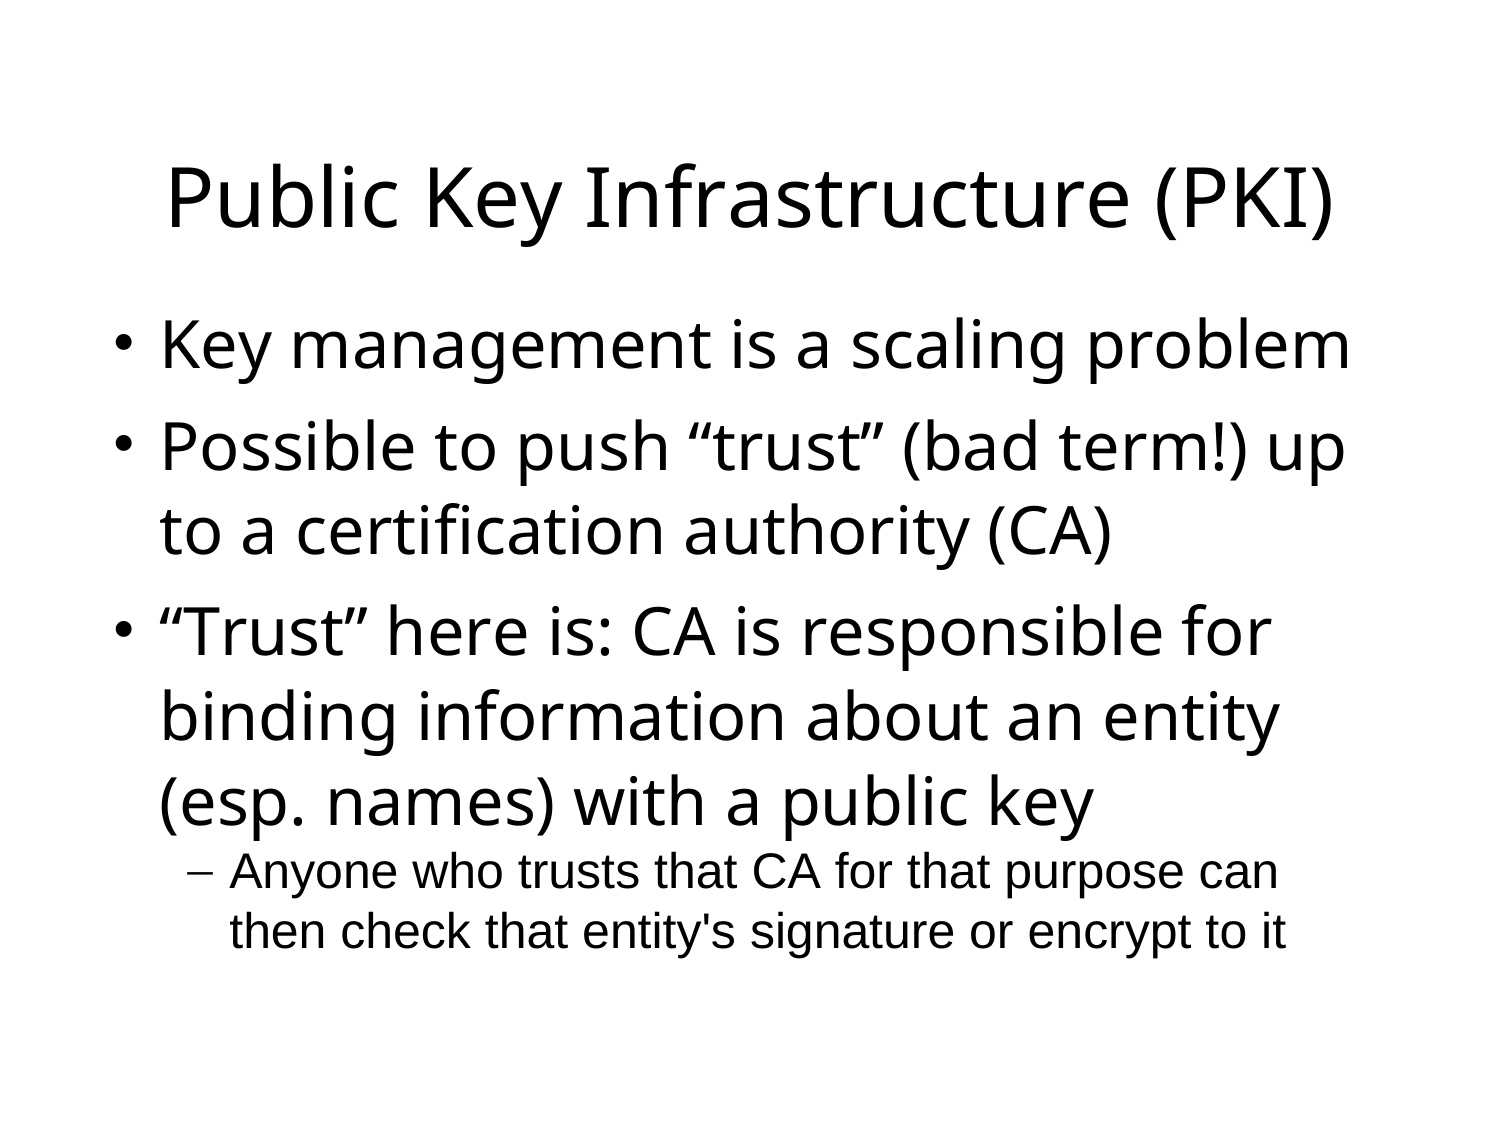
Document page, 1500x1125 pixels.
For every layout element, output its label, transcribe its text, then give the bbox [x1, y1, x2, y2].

text_box Public Key Infrastructure (PKI) [112, 82, 1388, 301]
text_box Key management is a scaling problem Possible to push “trust” (bad term!) up to a certification authority (CA) “Trust” here is: CA is responsible for binding information about an entity (esp. names) with a public key Anyone who trusts that CA for that purpose can then check that entity's signature or encrypt to it [112, 301, 1388, 1082]
